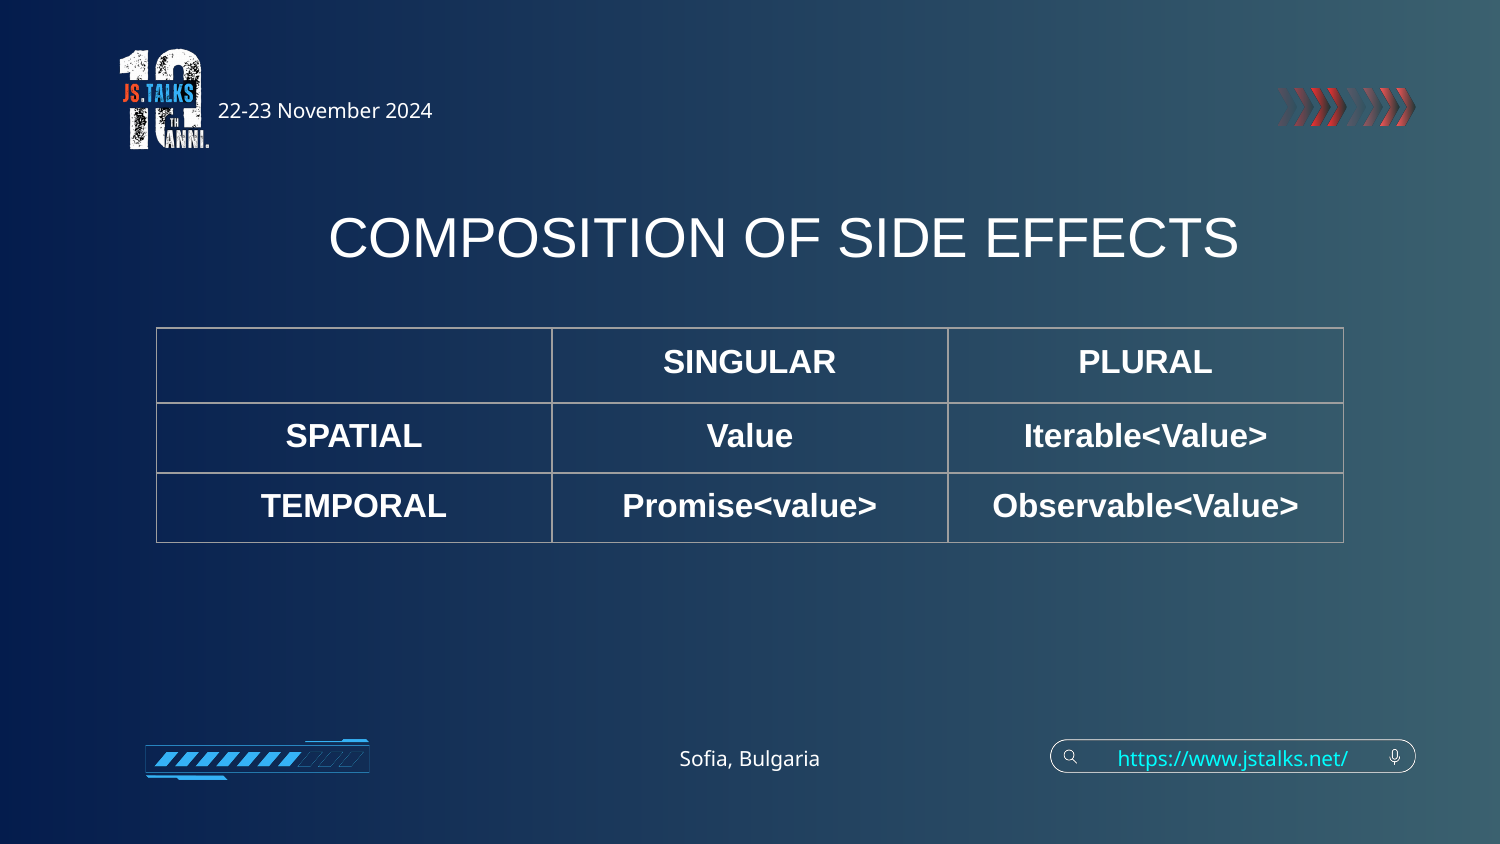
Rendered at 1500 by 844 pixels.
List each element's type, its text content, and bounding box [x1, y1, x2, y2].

table_cell Value [553, 404, 947, 472]
table_cell Promise<value> [553, 474, 947, 542]
text_box [1050, 739, 1416, 773]
text_box [145, 739, 370, 780]
table_cell Iterable<Value> [949, 404, 1343, 472]
table_cell Observable<Value> [949, 474, 1343, 542]
text_box COMPOSITION OF SIDE EFFECTS [328, 183, 1260, 269]
text_box [65, 0, 258, 231]
text_box [1277, 88, 1416, 126]
text_box 22-23 November 2024 [217, 95, 507, 123]
table_cell TEMPORAL [157, 474, 551, 542]
table_header SINGULAR [553, 329, 947, 402]
text_box https://www.jstalks.net/ [1103, 744, 1362, 772]
table_header PLURAL [949, 329, 1343, 402]
table_cell SPATIAL [157, 404, 551, 472]
table_header [157, 329, 551, 402]
text_box Sofia, Bulgaria [654, 744, 846, 772]
